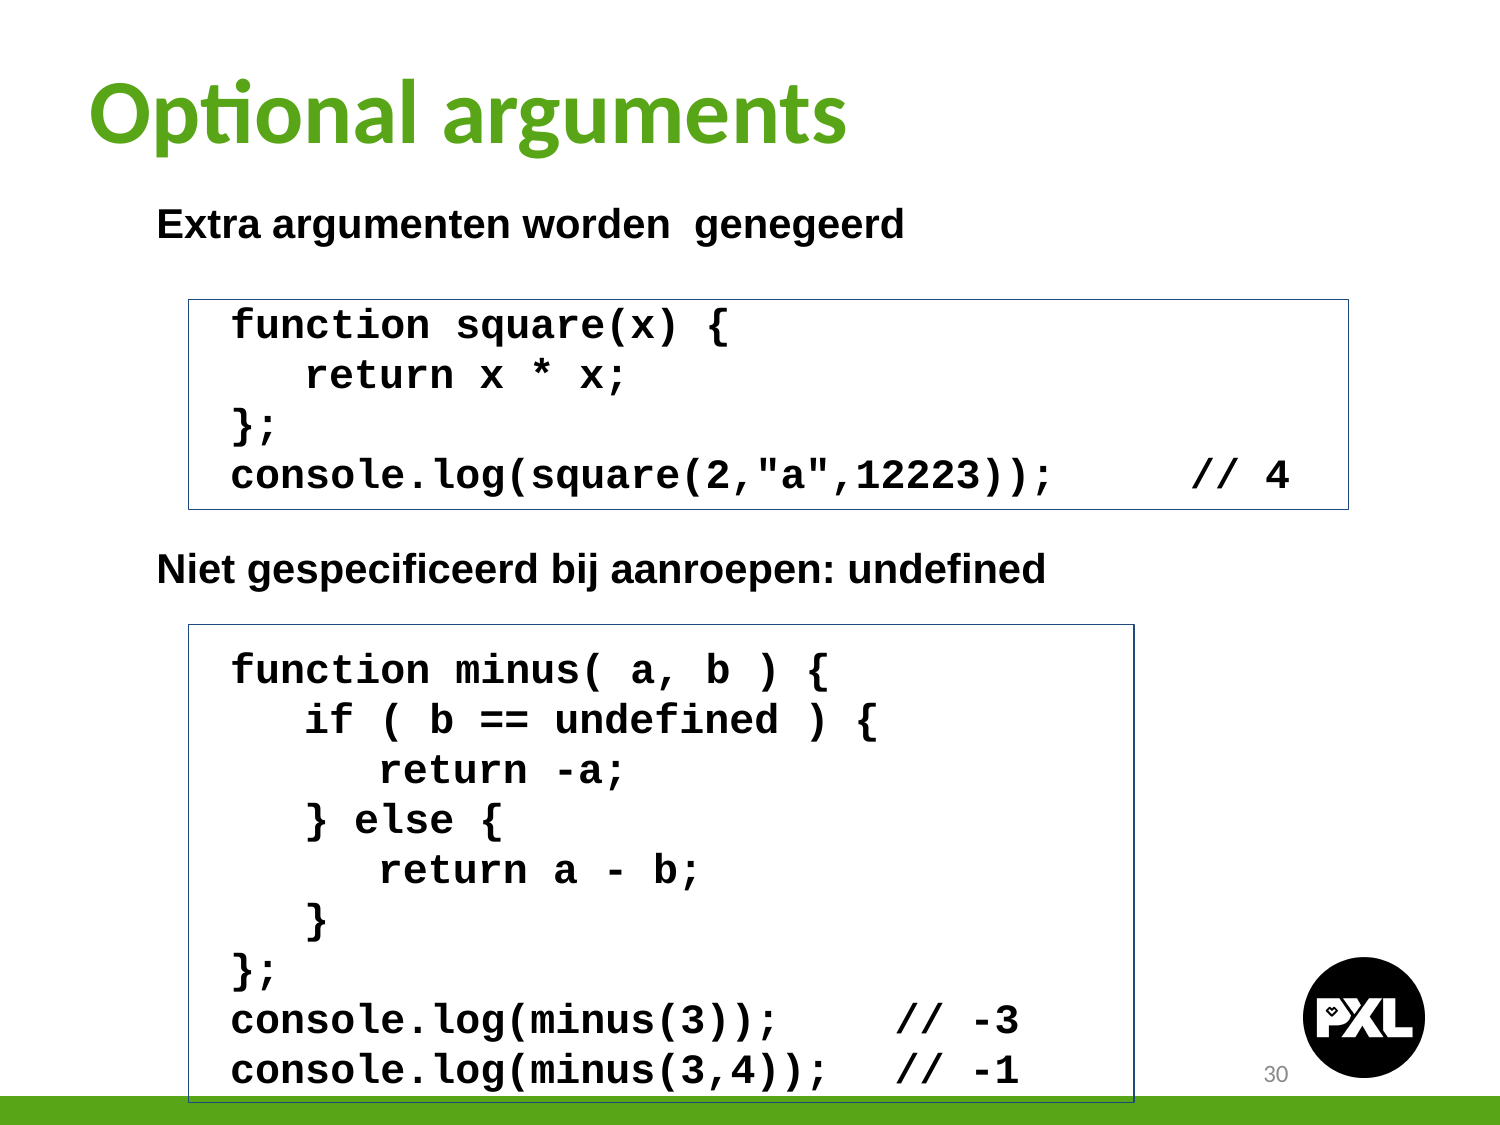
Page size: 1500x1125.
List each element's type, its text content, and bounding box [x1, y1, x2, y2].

text_box Optional arguments [75, 45, 1425, 233]
text_box Extra argumenten worden genegeerd function square(x) { return x * x; }; console.log(square(2,"a",12223)); // 4 Niet gespecificeerd bij aanroepen: undefined function minus( a, b ) { if ( b == undefined ) { return -a; } else { return a - b; } }; console.log(minus(3)); // -3 console.log(minus(3,4)); // -1 [141, 188, 1430, 1125]
